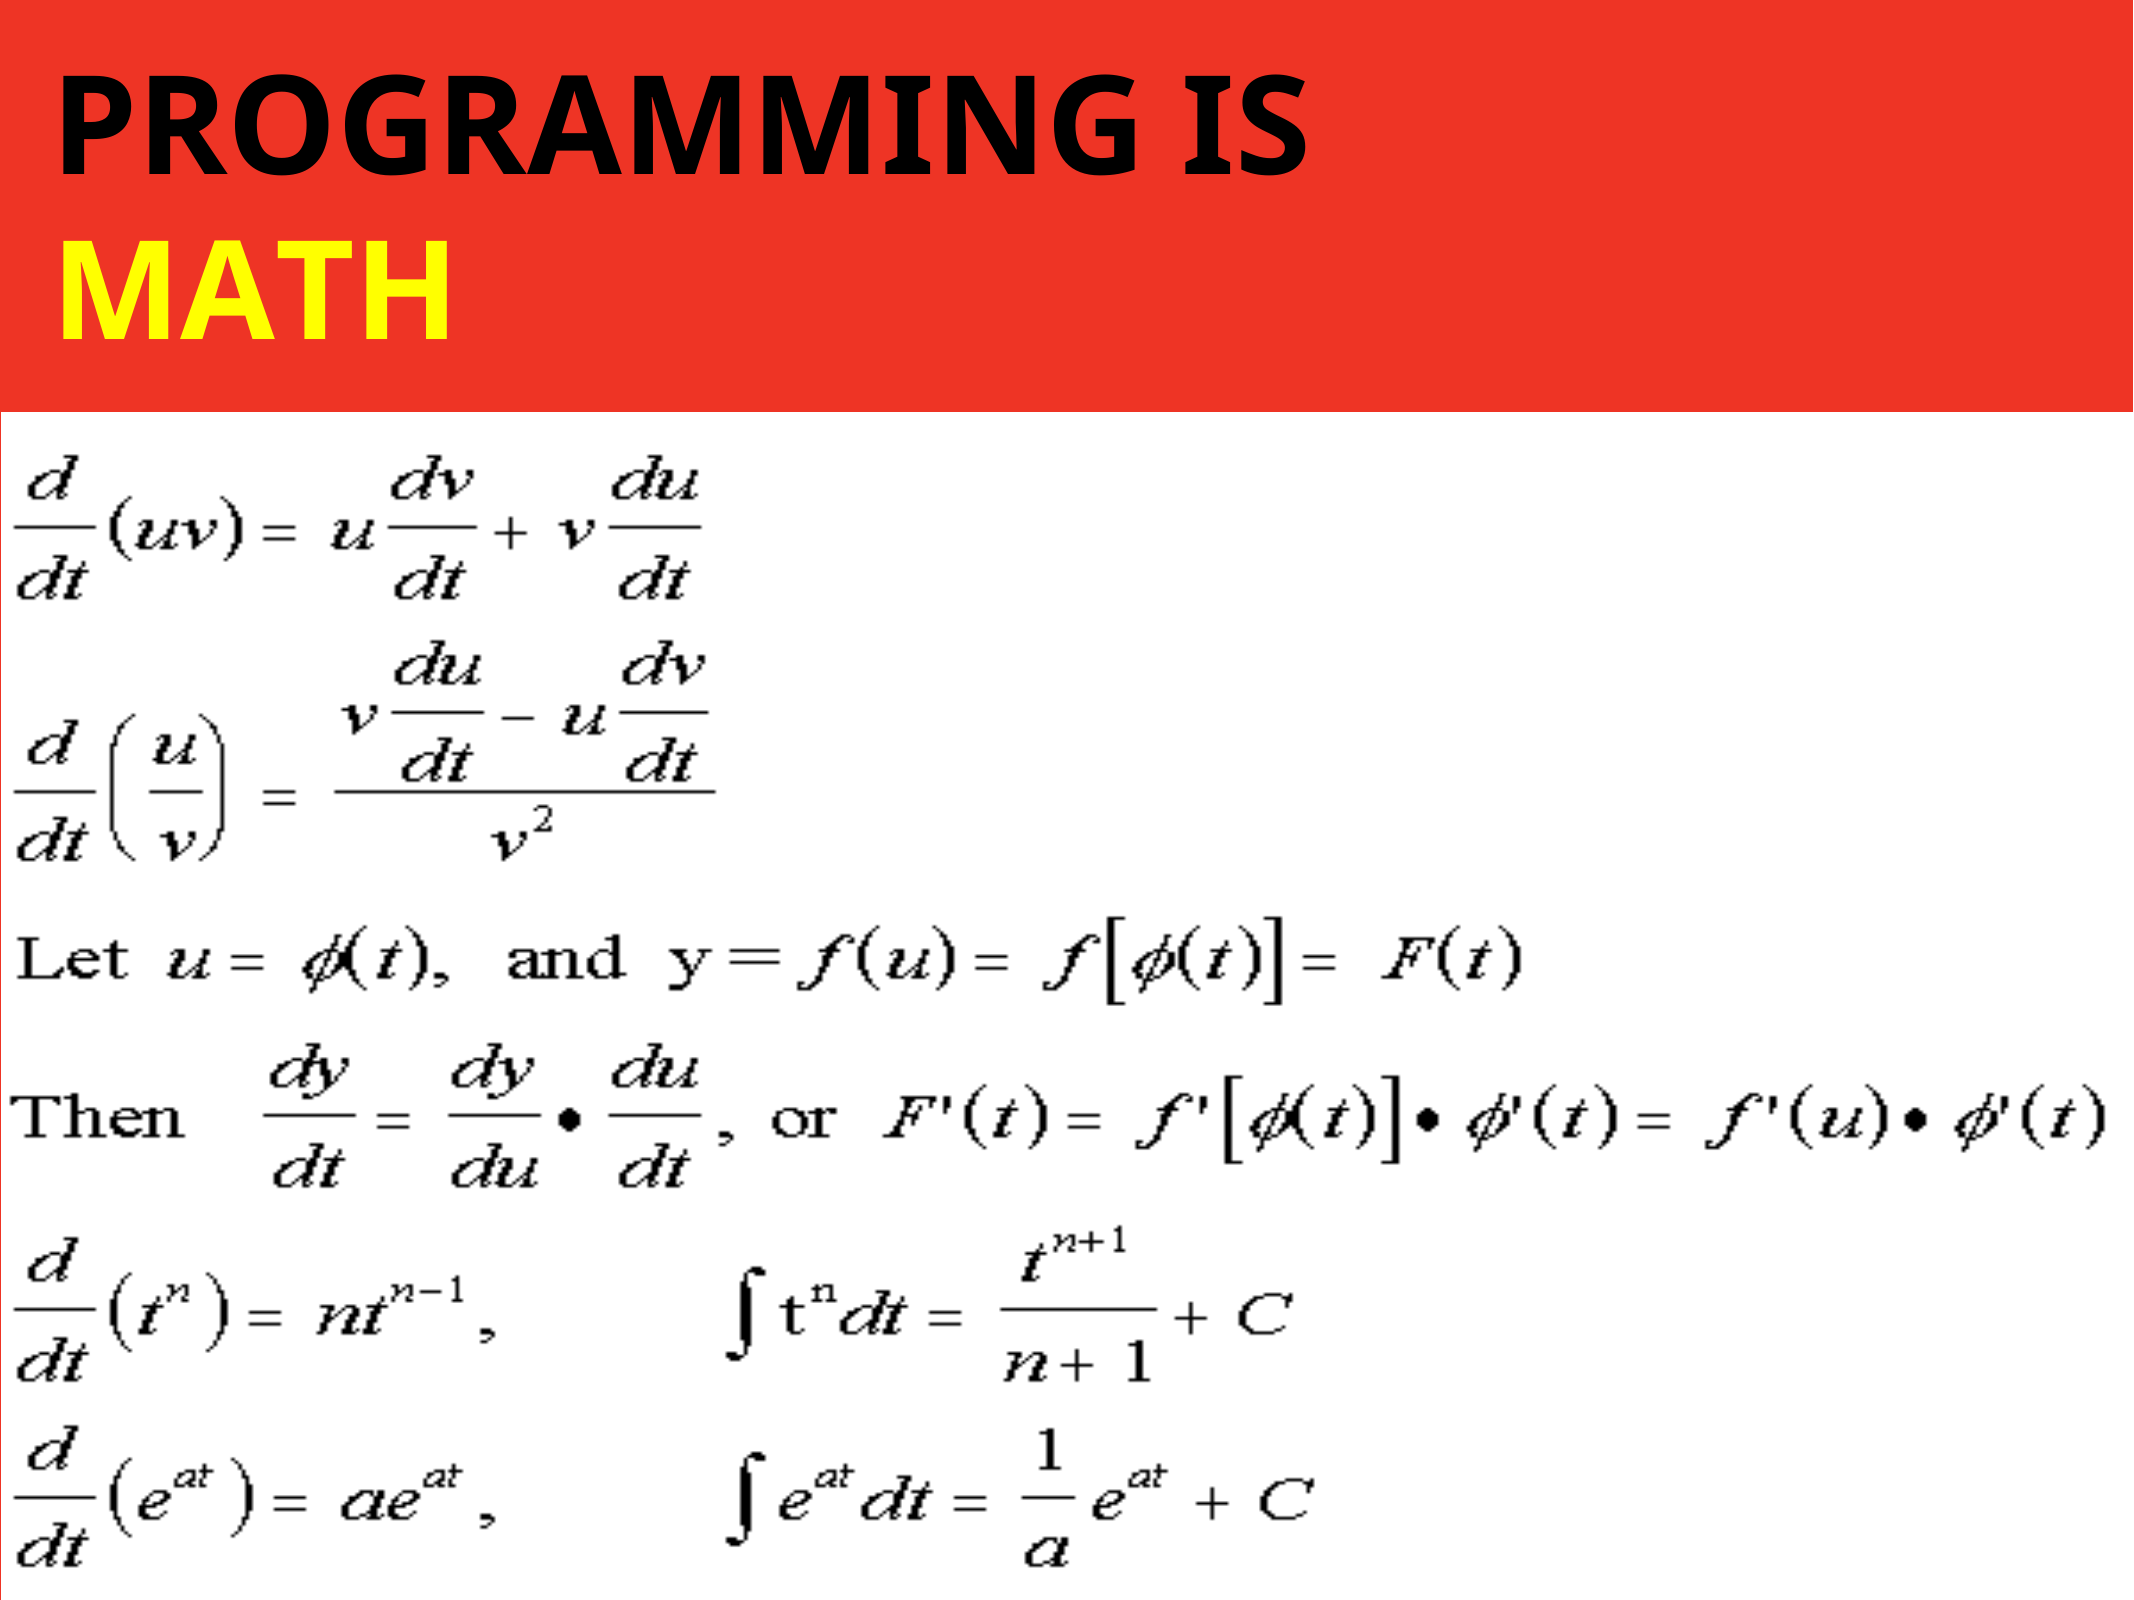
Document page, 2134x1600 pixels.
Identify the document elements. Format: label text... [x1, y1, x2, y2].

text_box PROGRAMMING IS MATH [41, 37, 1719, 412]
picture [1, 412, 2134, 1600]
